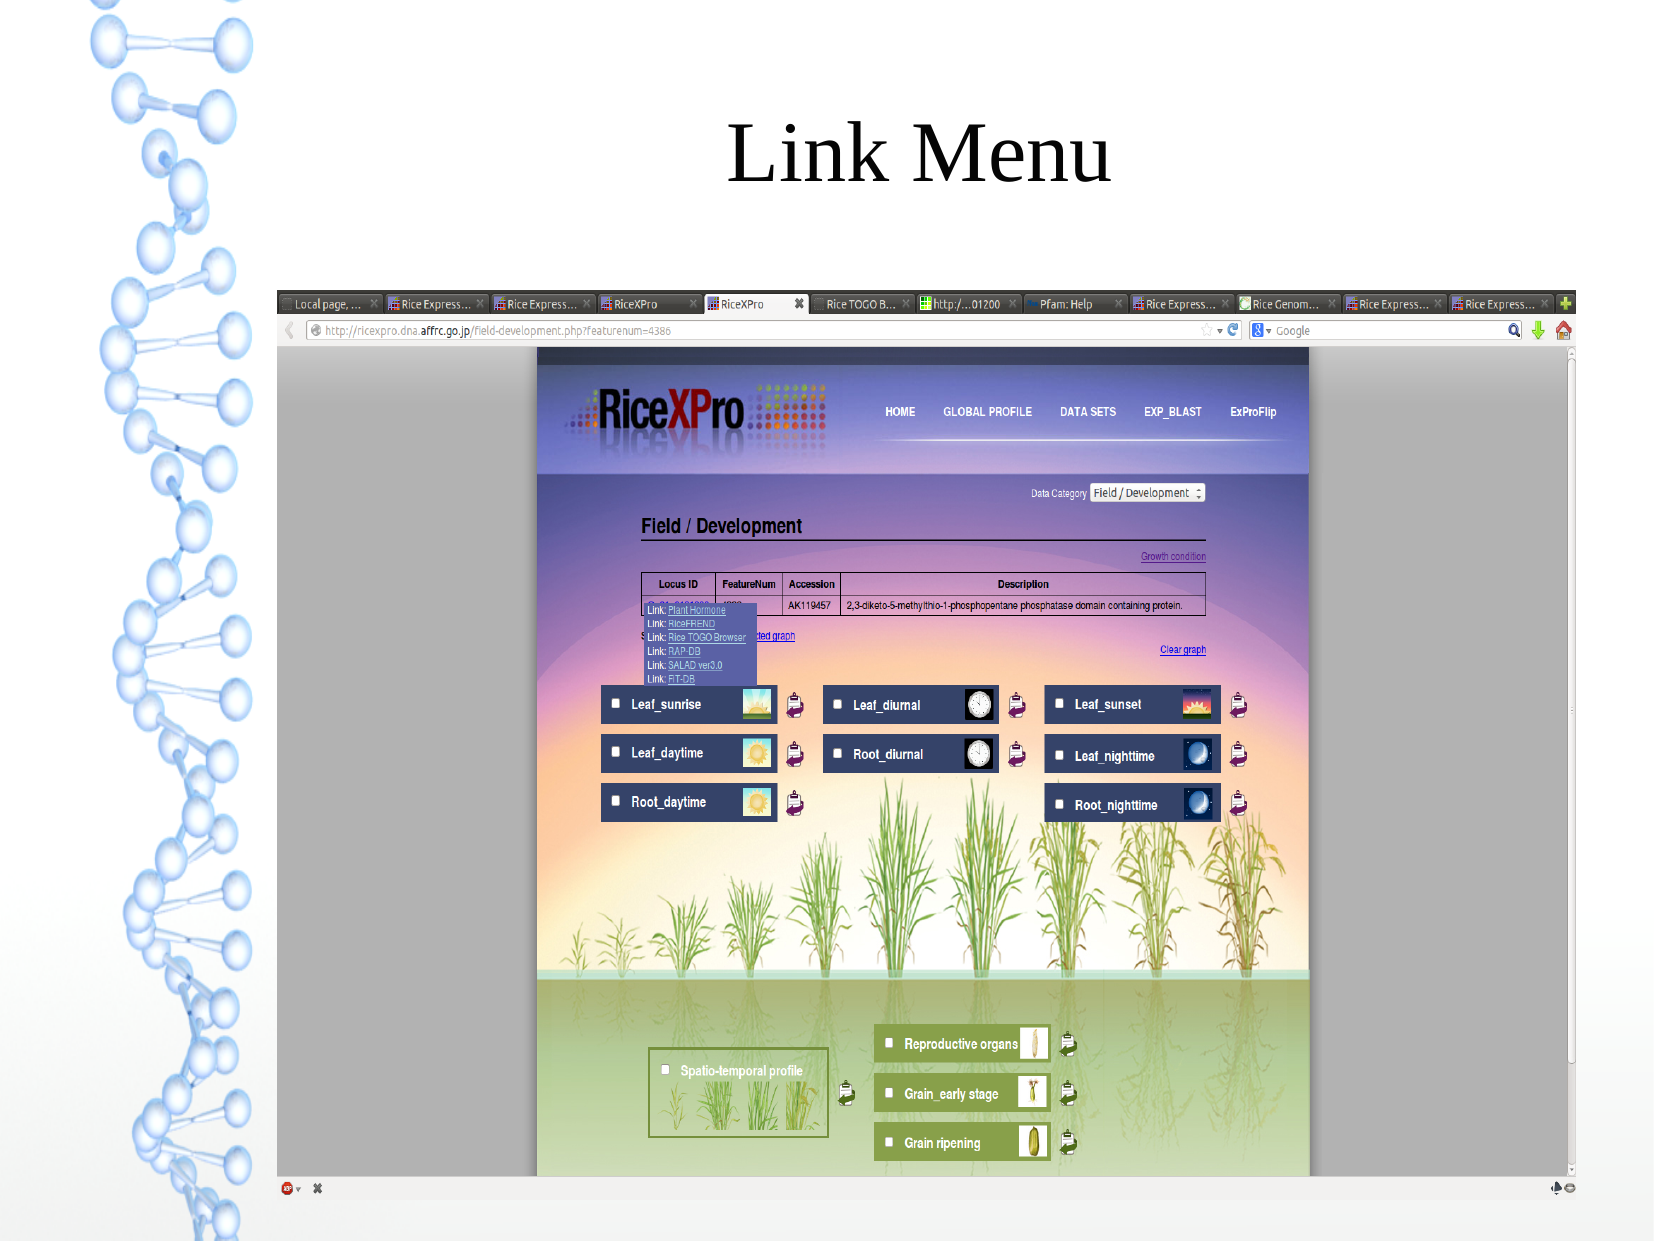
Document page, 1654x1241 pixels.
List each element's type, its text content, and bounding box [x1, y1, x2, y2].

title Link Menu [269, 49, 1571, 257]
picture [0, 0, 1654, 1241]
